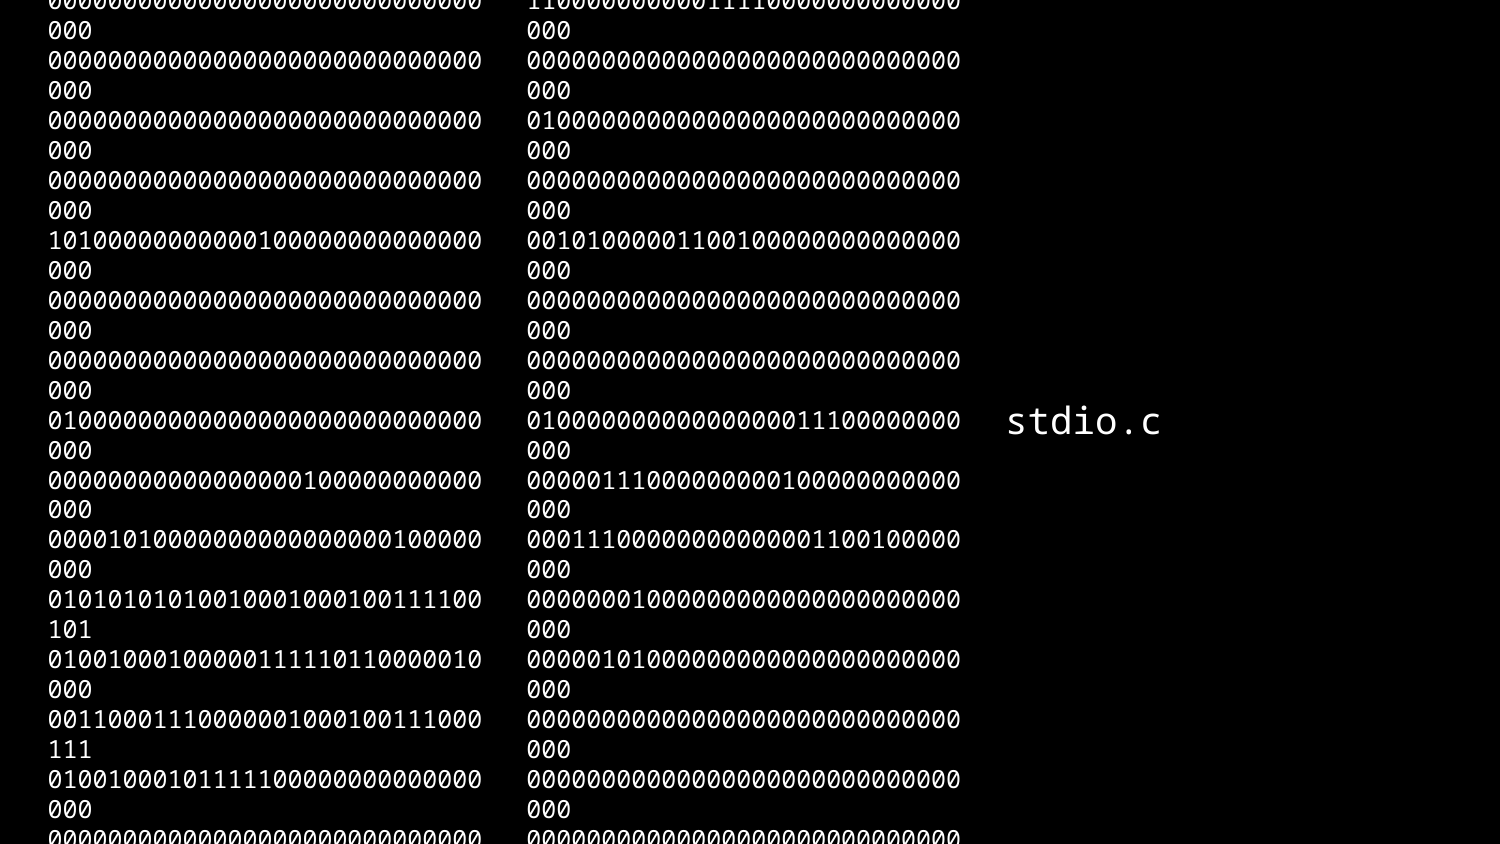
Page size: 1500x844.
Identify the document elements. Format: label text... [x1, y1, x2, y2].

list 01111111010001010100110001000110 00000010000000010000000100000000 00000000000000000000000000000000 00000000000000000000000000000000 00000011000000000011111000000000 00000001000000000000000000000000 11000000000011110000000000000000 00000000000000000000000000000000 01000000000000000000000000000000 00000000000000000000000000000000 00101000001100100000000000000000 00000000000000000000000000000000 00000000000000000000000000000000 01000000000000000011100000000000 00000111000000000100000000000000 00011100000000000001100100000000 00000001000000000000000000000000 00000101000000000000000000000000 00000000000000000000000000000000 00000000000000000000000000000000 00000000000000000000000000000000 00000000000000000000000000000000 00000000000000000000000000000000 00000000000000000000000000000000 01011100001001010000000000000000 00000000000000000000000000000000 ... [511, 9, 989, 830]
list 01111111010001010100110001000110 00000010000000010000000100000000 00000000000000000000000000000000 00000000000000000000000000000000 00000001000000000011111000000000 00000001000000000000000000000000 00000000000000000000000000000000 00000000000000000000000000000000 00000000000000000000000000000000 00000000000000000000000000000000 10100000000000100000000000000000 00000000000000000000000000000000 00000000000000000000000000000000 01000000000000000000000000000000 00000000000000000100000000000000 00001010000000000000000100000000 01010101010010001000100111100101 01001000100000111110110000010000 00110001110000001000100111000111 01001000101111100000000000000000 00000000000000000000000000000000 00000000000000001011000000000000 11101000000000000000000000000000 00000000010010001011111100000000 00000000000000000000000000000000 00000000000000000000000001001000 ... [32, 9, 510, 830]
list stdio.c [990, 9, 1468, 830]
